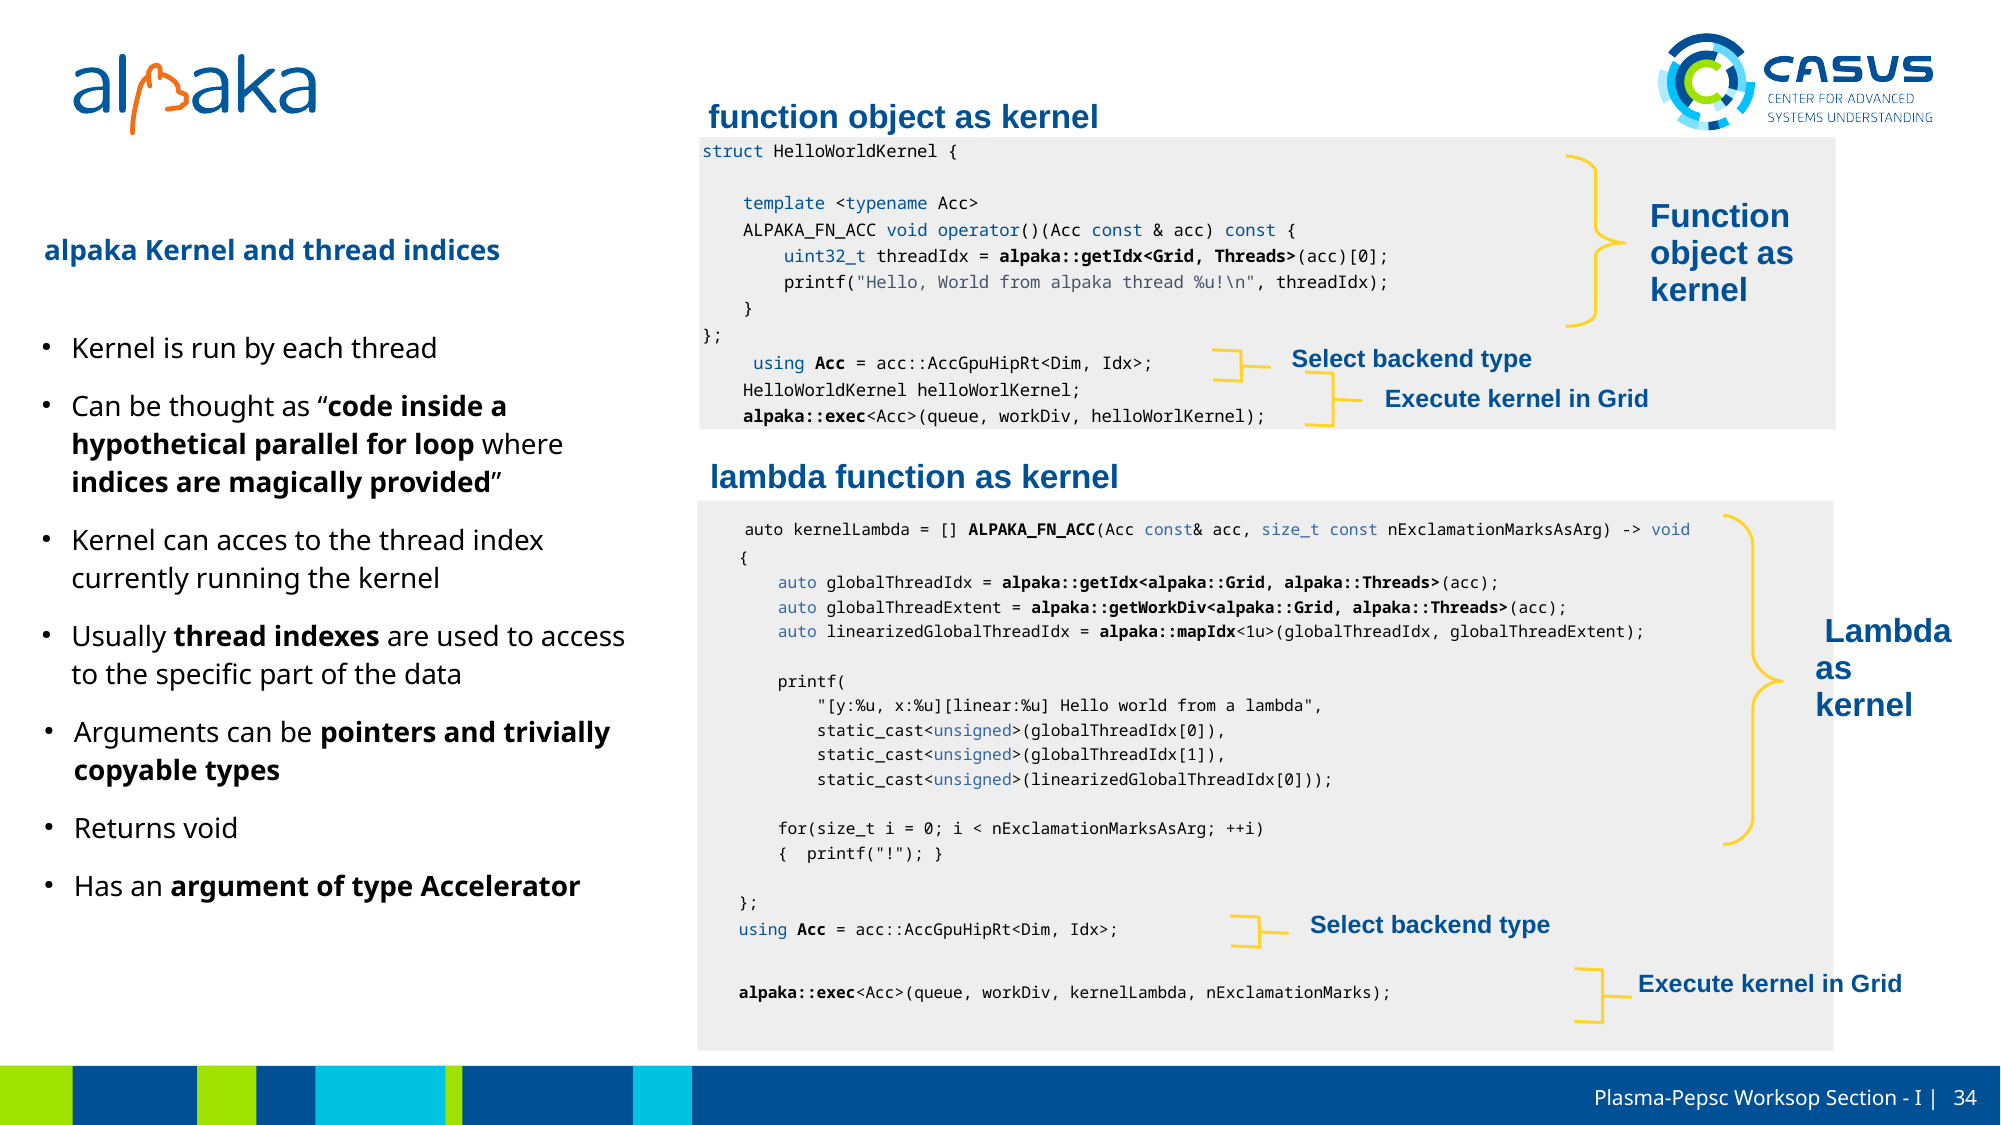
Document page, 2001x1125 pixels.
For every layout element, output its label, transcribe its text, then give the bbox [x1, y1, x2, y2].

text_box Select backend type [1295, 903, 1712, 947]
text_box lambda function as kernel [695, 451, 1396, 526]
picture [1658, 33, 1933, 131]
list auto kernelLambda = [] ALPAKA_FN_ACC(Acc const& acc, size_t const nExclamationMarksAsArg) -> void { auto globalThreadIdx = alpaka::getIdx<alpaka::Grid, alpaka::Threads>(acc); auto globalThreadExtent = alpaka::getWorkDiv<alpaka::Grid, alpaka::Threads>(acc); auto linearizedGlobalThreadIdx = alpaka::mapIdx<1u>(globalThreadIdx, globalThreadExtent); printf( "[y:%u, x:%u][linear:%u] Hello world from a lambda", static_cast<unsigned>(globalThreadIdx[0]), static_cast<unsigned>(globalThreadIdx[1]), static_cast<unsigned>(linearizedGlobalThreadIdx[0])); for(size_t i = 0; i < nExclamationMarksAsArg; ++i) { printf("!"); } }; using Acc = acc::AccGpuHipRt<Dim, Idx>; alpaka::exec<Acc>(queue, workDiv, kernelLambda, nExclamationMarks); [697, 500, 1834, 1051]
list struct HelloWorldKernel { template <typename Acc> ALPAKA_FN_ACC void operator()(Acc const & acc) const { uint32_t threadIdx = alpaka::getIdx<Grid, Threads>(acc)[0]; printf("Hello, World from alpaka thread %u!\n", threadIdx); } }; using Acc = acc::AccGpuHipRt<Dim, Idx>; HelloWorldKernel helloWorlKernel; alpaka::exec<Acc>(queue, workDiv, helloWorlKernel); [699, 137, 1836, 429]
list alpaka Kernel and thread indices Kernel is run by each thread Can be thought as “code inside a hypothetical parallel for loop where indices are magically provided” Kernel can acces to the thread index currently running the kernel Usually thread indexes are used to access to the specific part of the data Arguments can be pointers and trivially copyable types Returns void Has an argument of type Accelerator [41, 190, 629, 912]
text_box Select backend type [1276, 337, 1693, 381]
text_box Execute kernel in Grid [1623, 962, 2001, 1006]
picture [72, 53, 317, 136]
text_box function object as kernel [693, 91, 1395, 146]
text_box Function object as kernel [1635, 190, 1838, 348]
text_box Lambda as kernel [1800, 605, 1970, 766]
text_box Execute kernel in Grid [1370, 377, 1786, 421]
